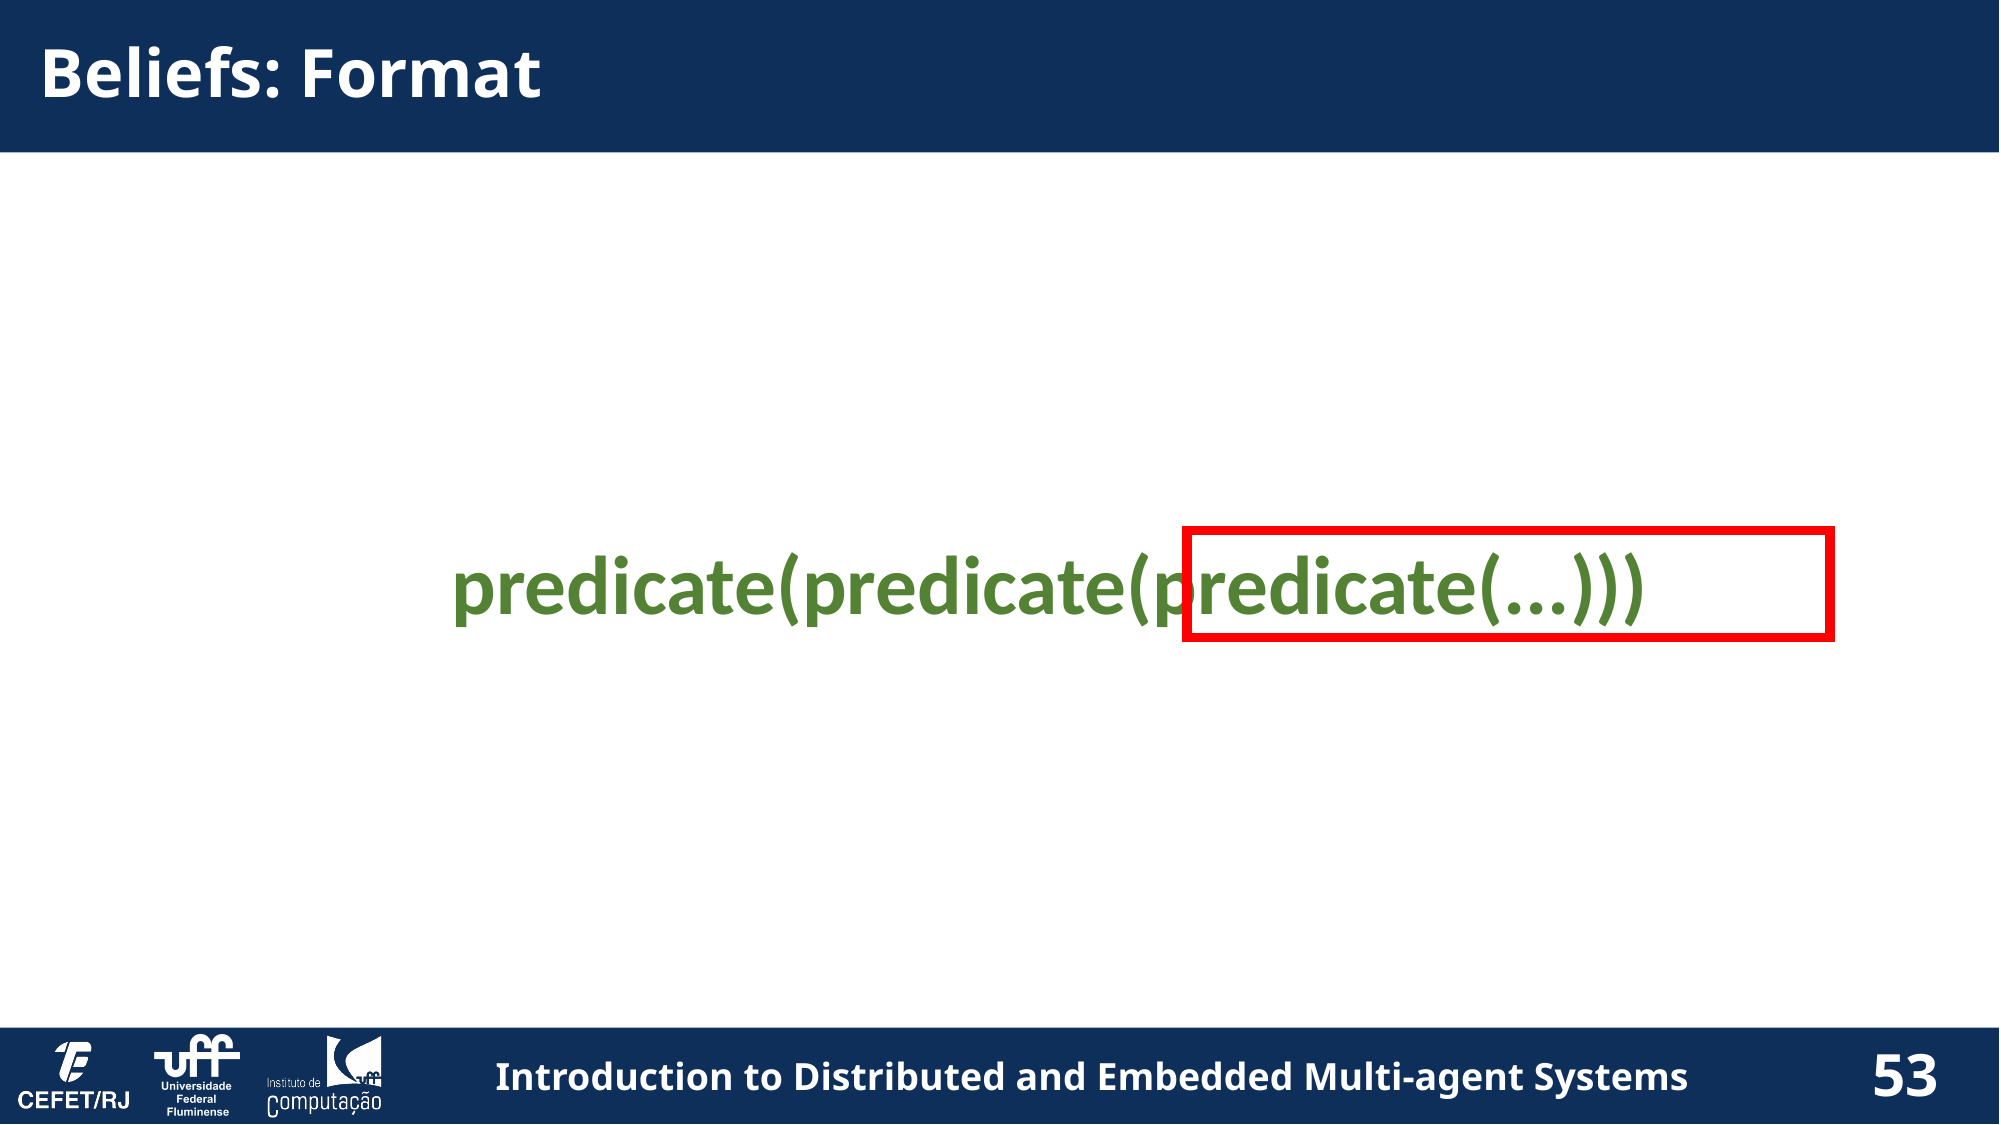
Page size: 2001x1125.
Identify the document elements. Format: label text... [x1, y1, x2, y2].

text_box predicate(predicate(predicate(...))) [1192, 535, 1825, 633]
picture [18, 1021, 129, 1125]
text_box Beliefs: Format [25, 23, 1999, 119]
picture [265, 1033, 383, 1118]
text_box predicate(predicate(predicate(...))) [212, 523, 1907, 639]
picture [153, 1033, 241, 1121]
